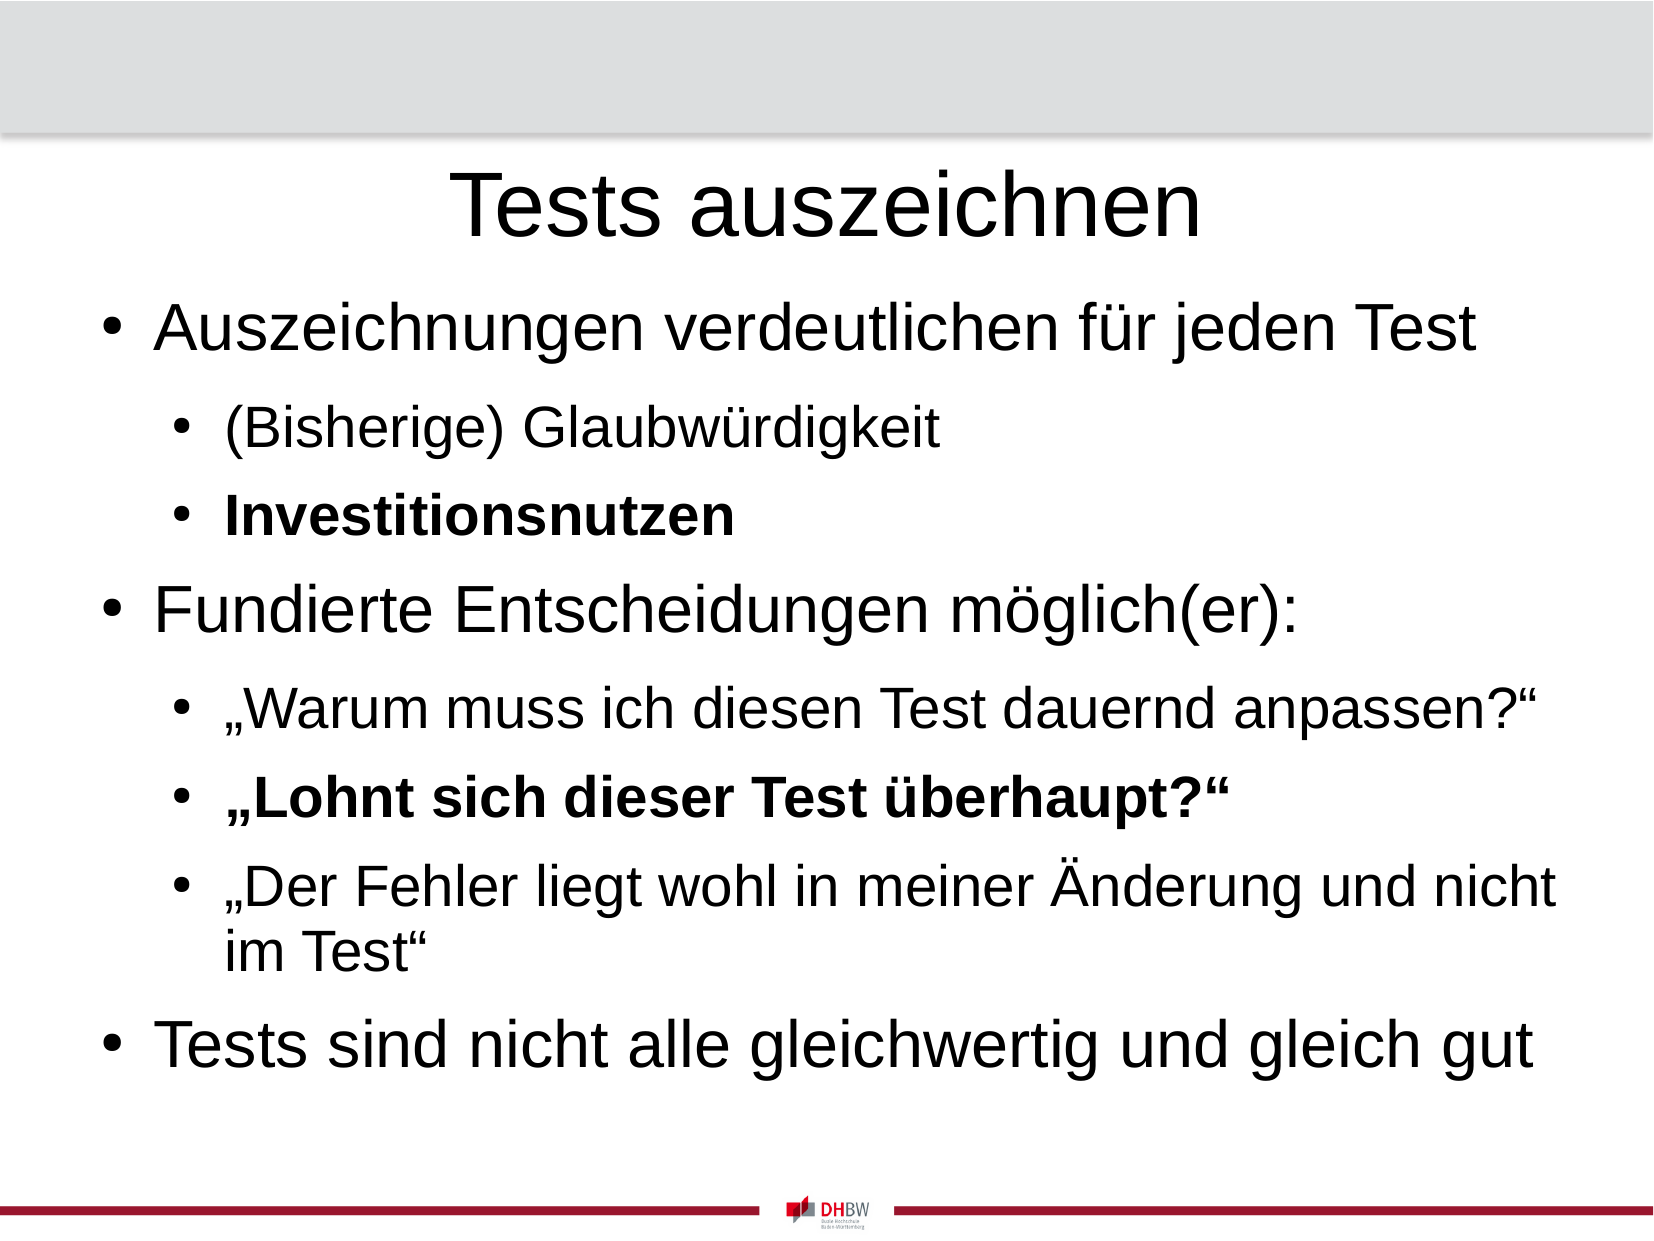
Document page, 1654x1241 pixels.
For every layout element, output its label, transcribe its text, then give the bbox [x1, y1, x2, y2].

picture [0, 1, 1654, 1237]
list Auszeichnungen verdeutlichen für jeden Test (Bisherige) Glaubwürdigkeit Investitionsnutzen Fundierte Entscheidungen möglich(er): „Warum muss ich diesen Test dauernd anpassen?“ „Lohnt sich dieser Test überhaupt?“ „Der Fehler liegt wohl in meiner Änderung und nicht im Test“ Tests sind nicht alle gleichwertig und gleich gut [82, 290, 1571, 1084]
title Tests auszeichnen [82, 147, 1571, 257]
